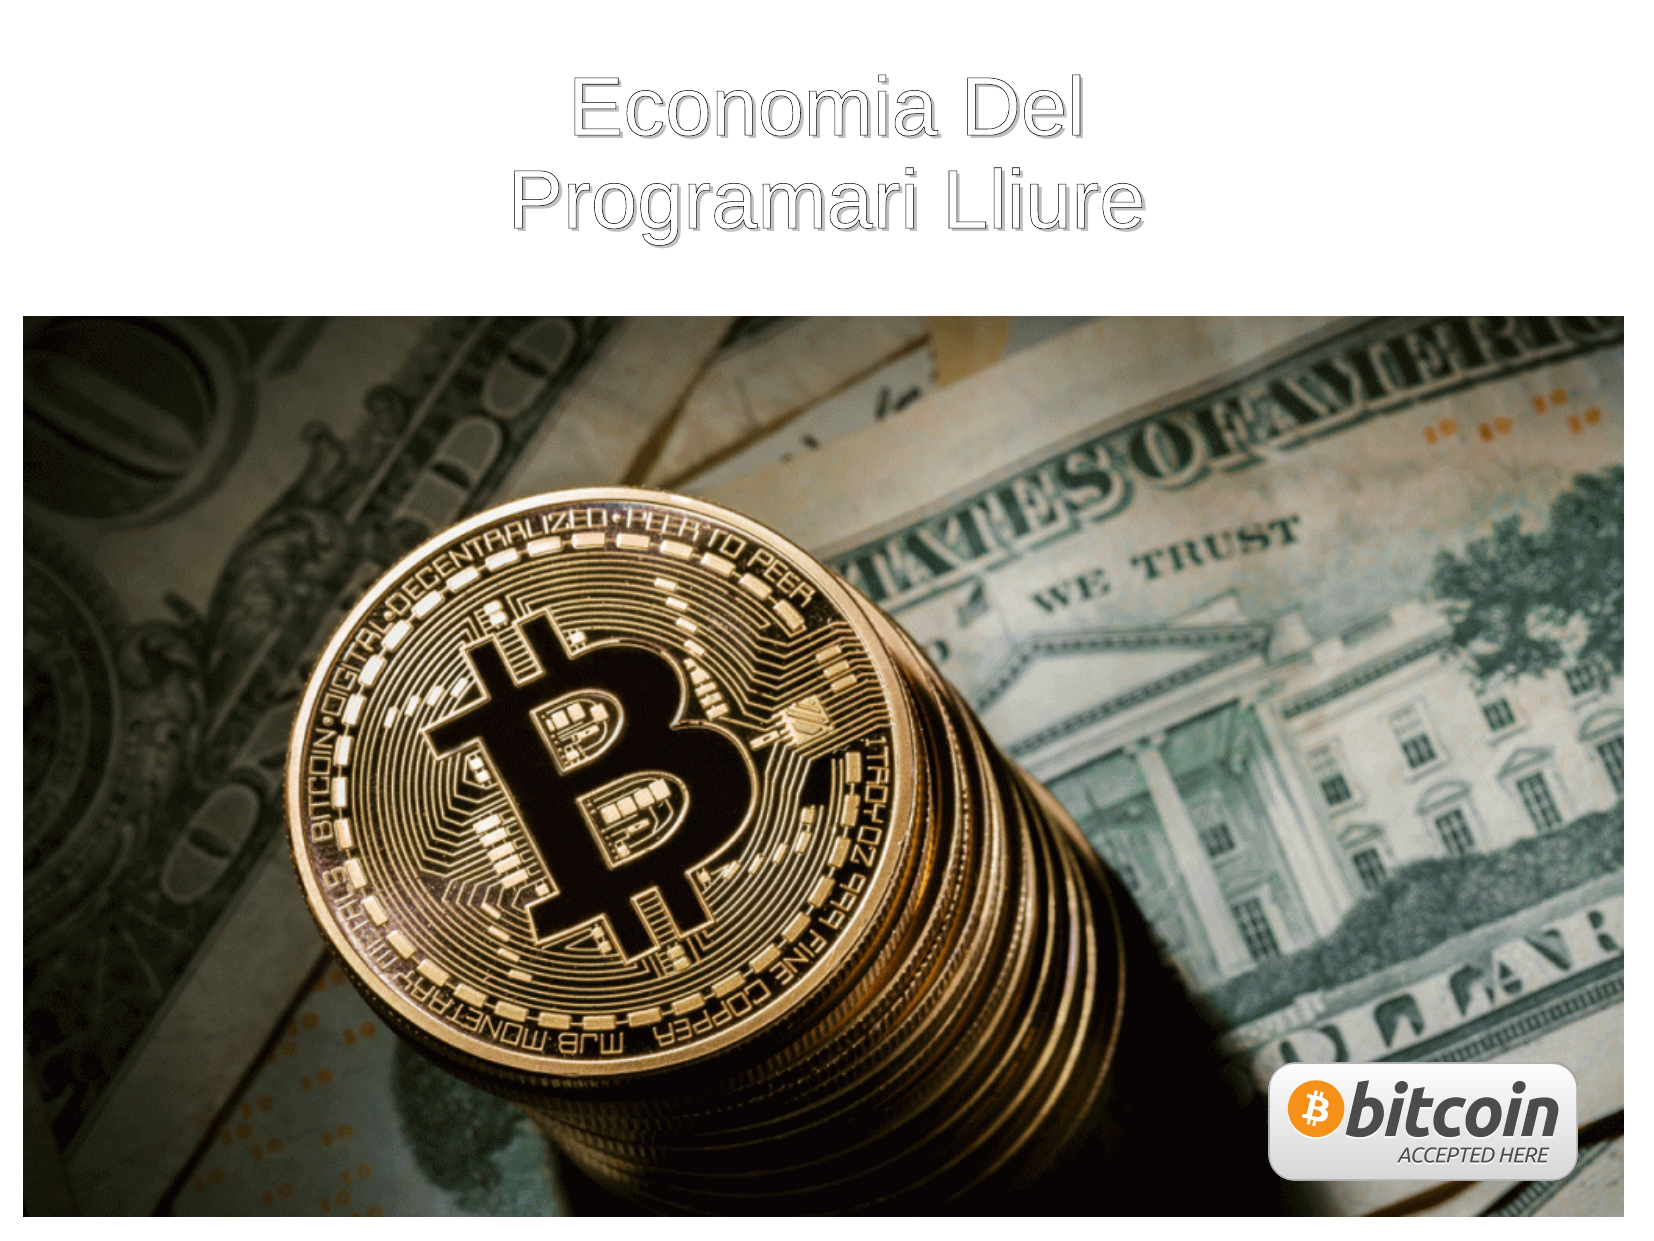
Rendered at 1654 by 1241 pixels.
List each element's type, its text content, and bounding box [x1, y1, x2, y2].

title Economia Del Programari Lliure [35, 49, 1619, 257]
picture [23, 316, 1624, 1217]
